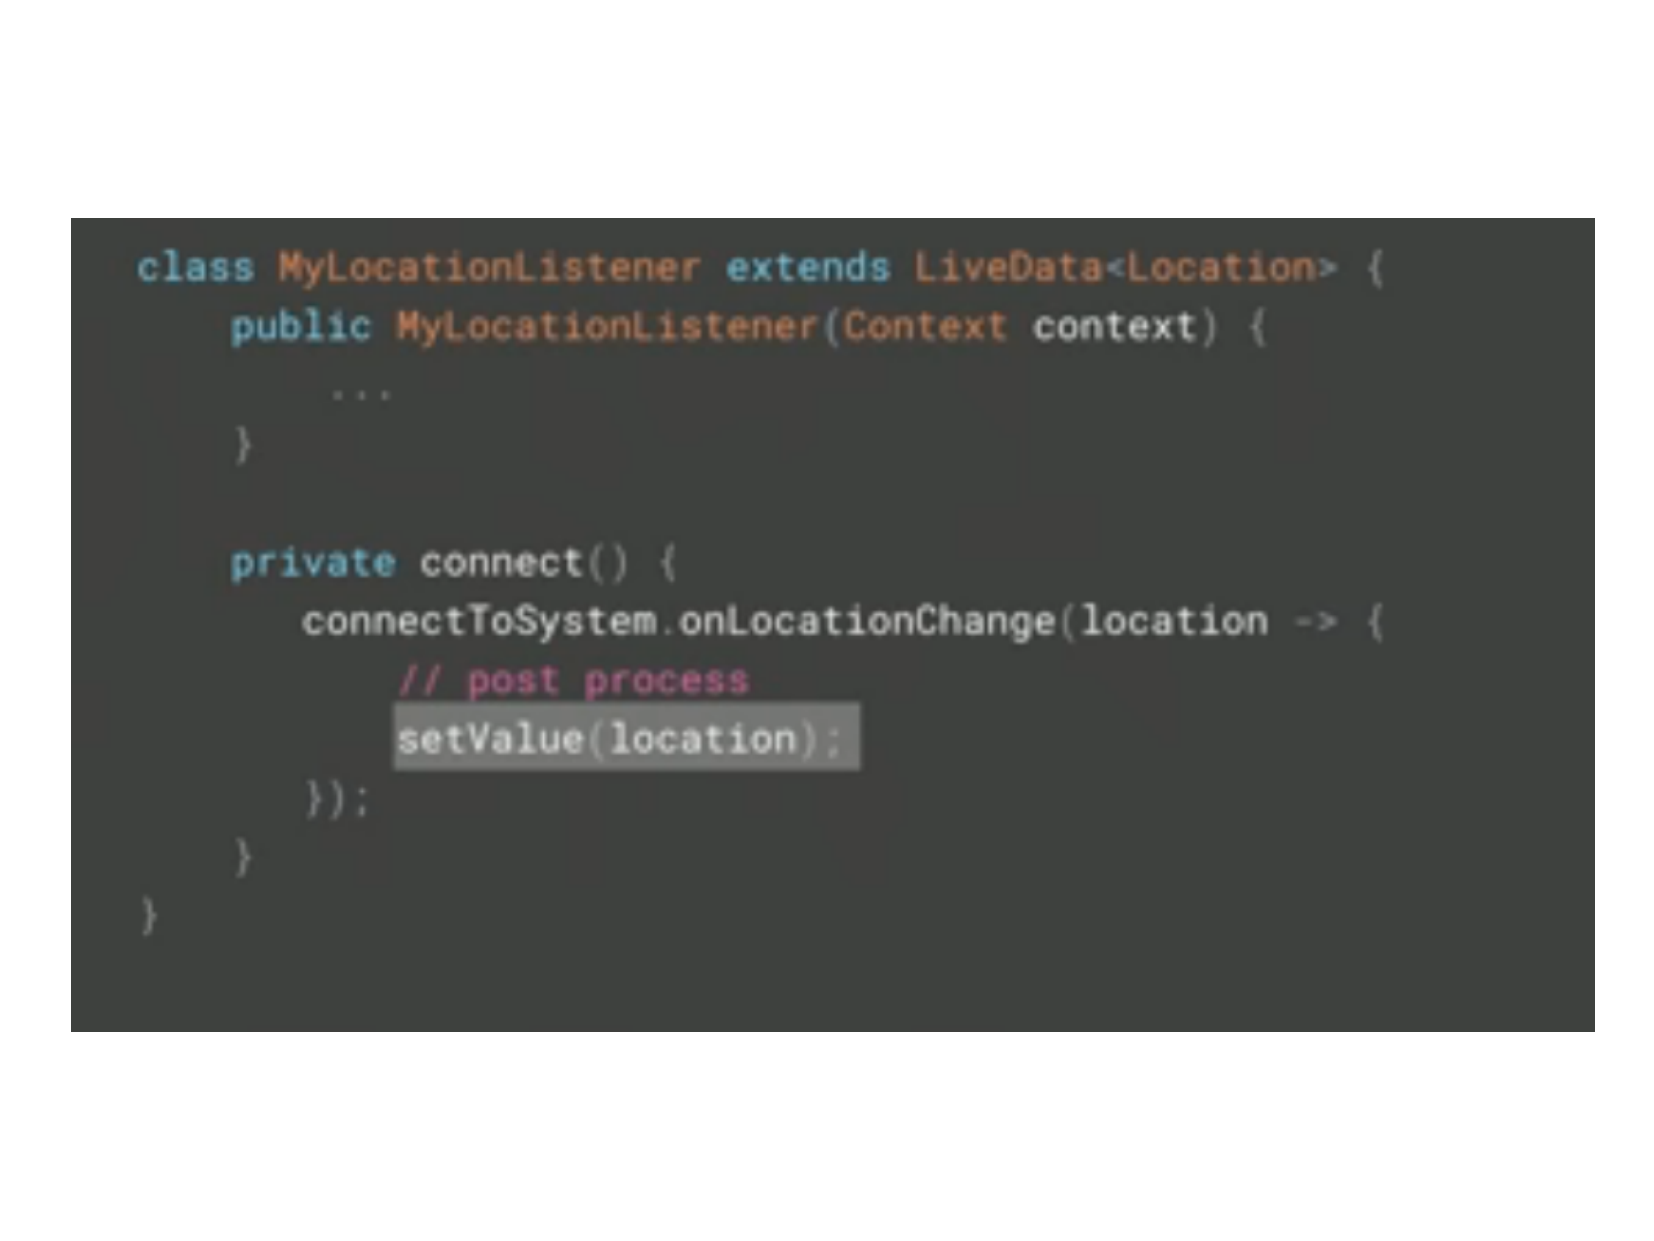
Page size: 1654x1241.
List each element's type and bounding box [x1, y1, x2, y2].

picture [71, 218, 1595, 1032]
